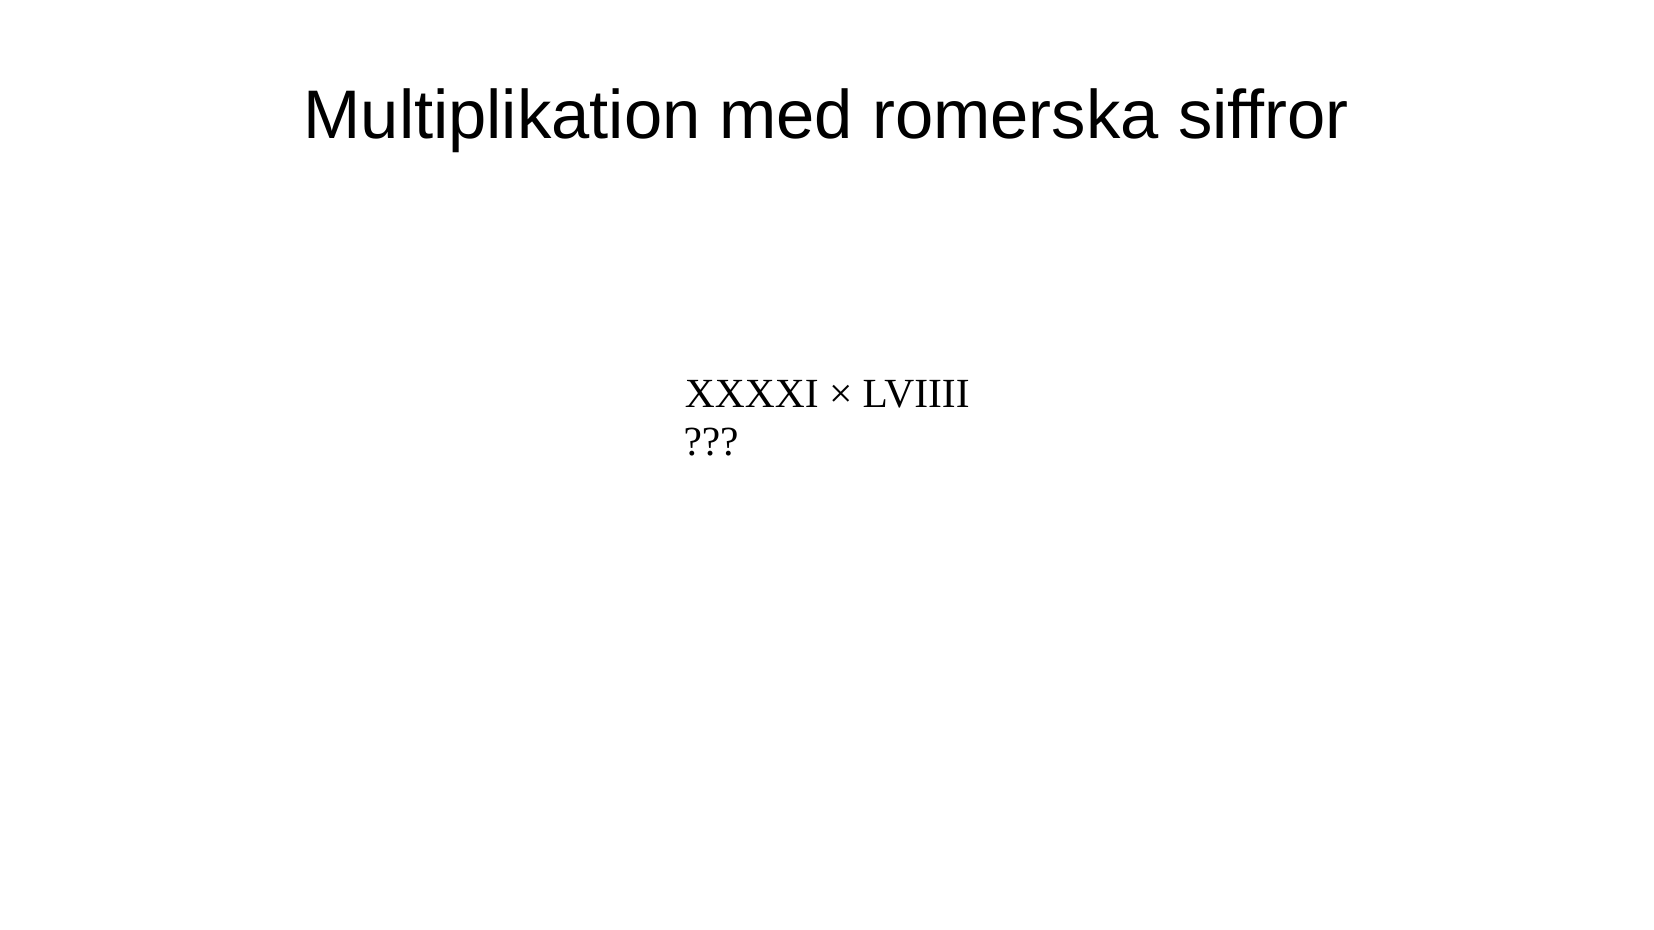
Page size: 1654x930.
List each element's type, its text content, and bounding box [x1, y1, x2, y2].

chart [677, 369, 976, 657]
title Multiplikation med romerska siffror [82, 36, 1571, 193]
